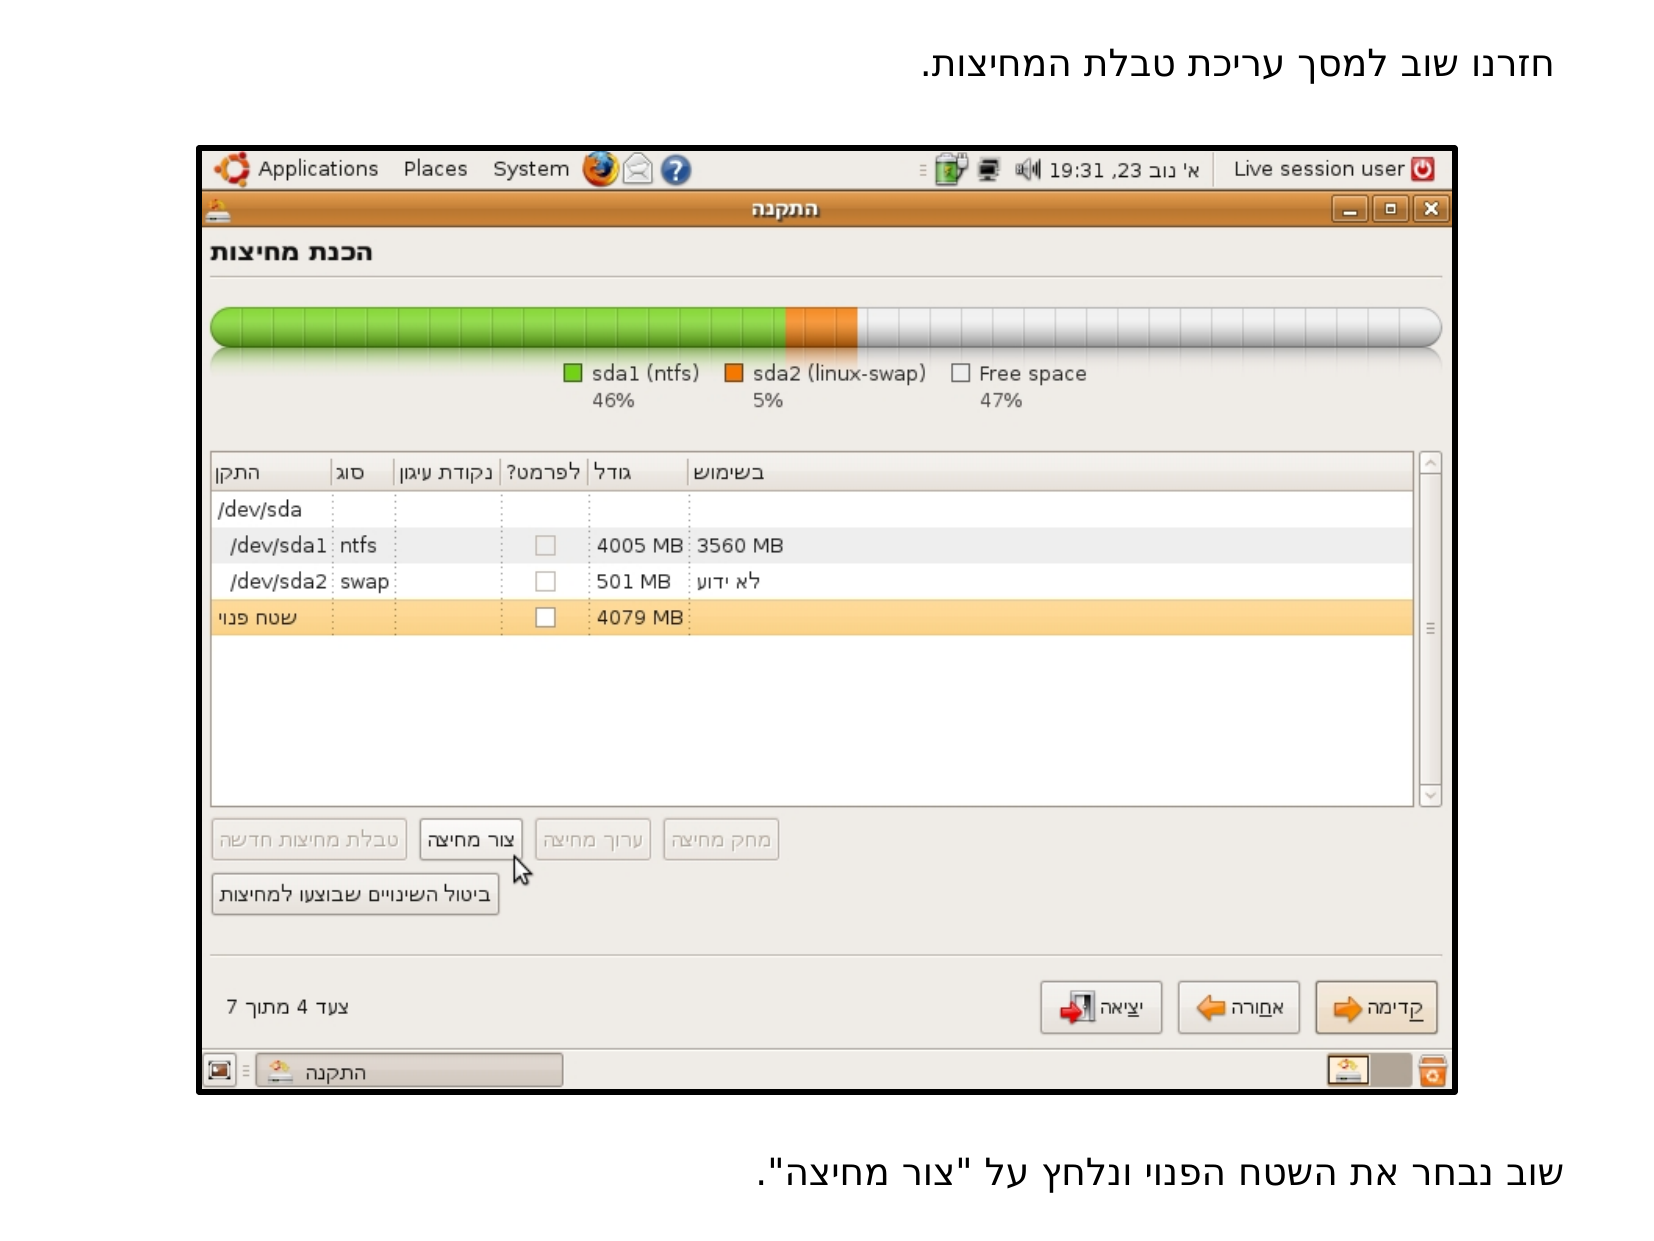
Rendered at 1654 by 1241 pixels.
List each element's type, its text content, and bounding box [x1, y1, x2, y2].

text_box שוב נבחר את השטח הפנוי ונלחץ על "צור מחיצה". [79, 1143, 1580, 1241]
picture [201, 151, 1452, 1089]
text_box חזרנו שוב למסך עריכת טבלת המחיצות. [220, 34, 1571, 95]
